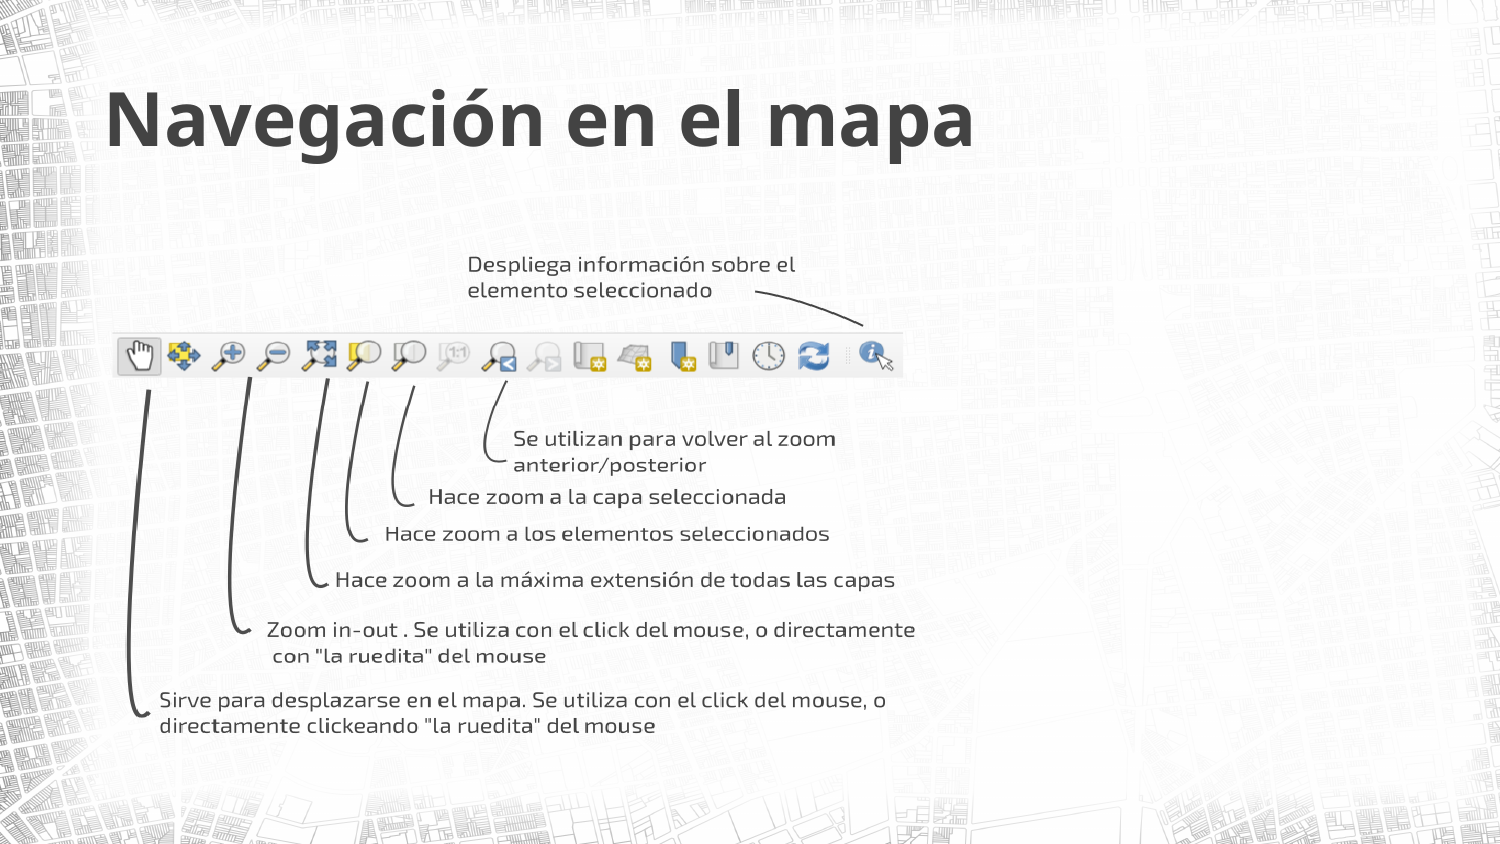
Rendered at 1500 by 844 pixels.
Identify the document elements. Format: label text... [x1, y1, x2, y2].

text_box Navegación en el mapa [88, 58, 1270, 249]
picture [0, 0, 1500, 844]
